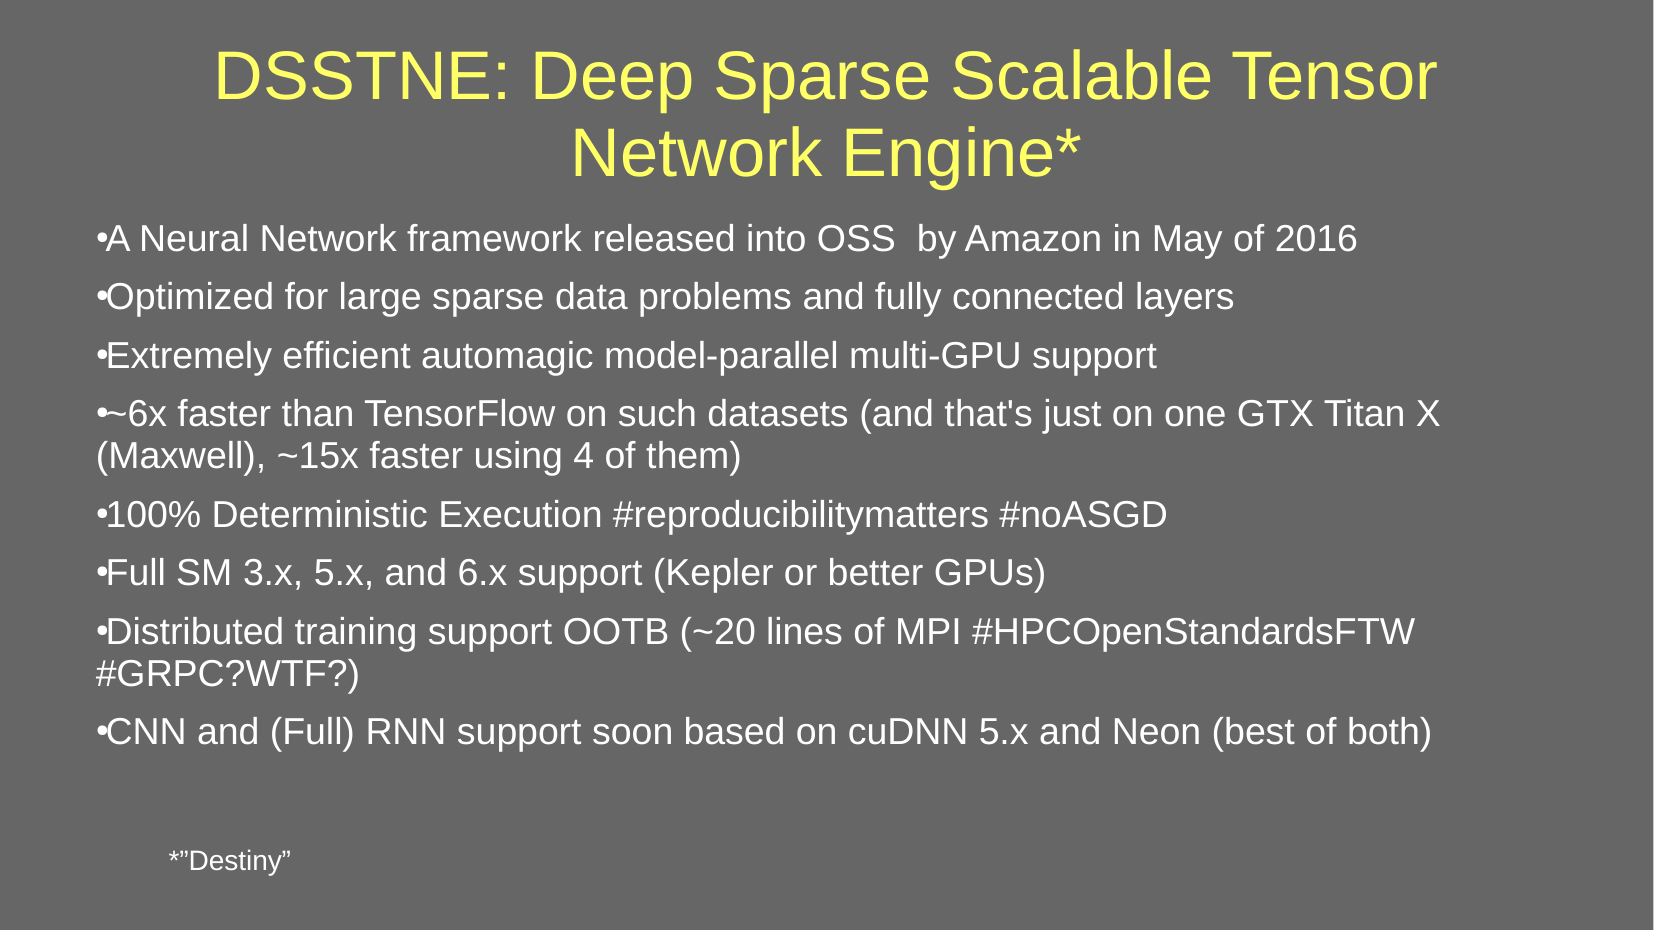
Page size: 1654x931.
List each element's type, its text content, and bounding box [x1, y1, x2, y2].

title DSSTNE: Deep Sparse Scalable Tensor Network Engine* [82, 36, 1571, 193]
text_box *”Destiny” [153, 837, 348, 884]
list A Neural Network framework released into OSS by Amazon in May of 2016 Optimized for large sparse data problems and fully connected layers Extremely efficient automagic model-parallel multi-GPU support ~6x faster than TensorFlow on such datasets (and that's just on one GTX Titan X (Maxwell), ~15x faster using 4 of them) 100% Deterministic Execution #reproducibilitymatters #noASGD Full SM 3.x, 5.x, and 6.x support (Kepler or better GPUs) Distributed training support OOTB (~20 lines of MPI #HPCOpenStandardsFTW #GRPC?WTF?) CNN and (Full) RNN support soon based on cuDNN 5.x and Neon (best of both) [82, 217, 1571, 757]
